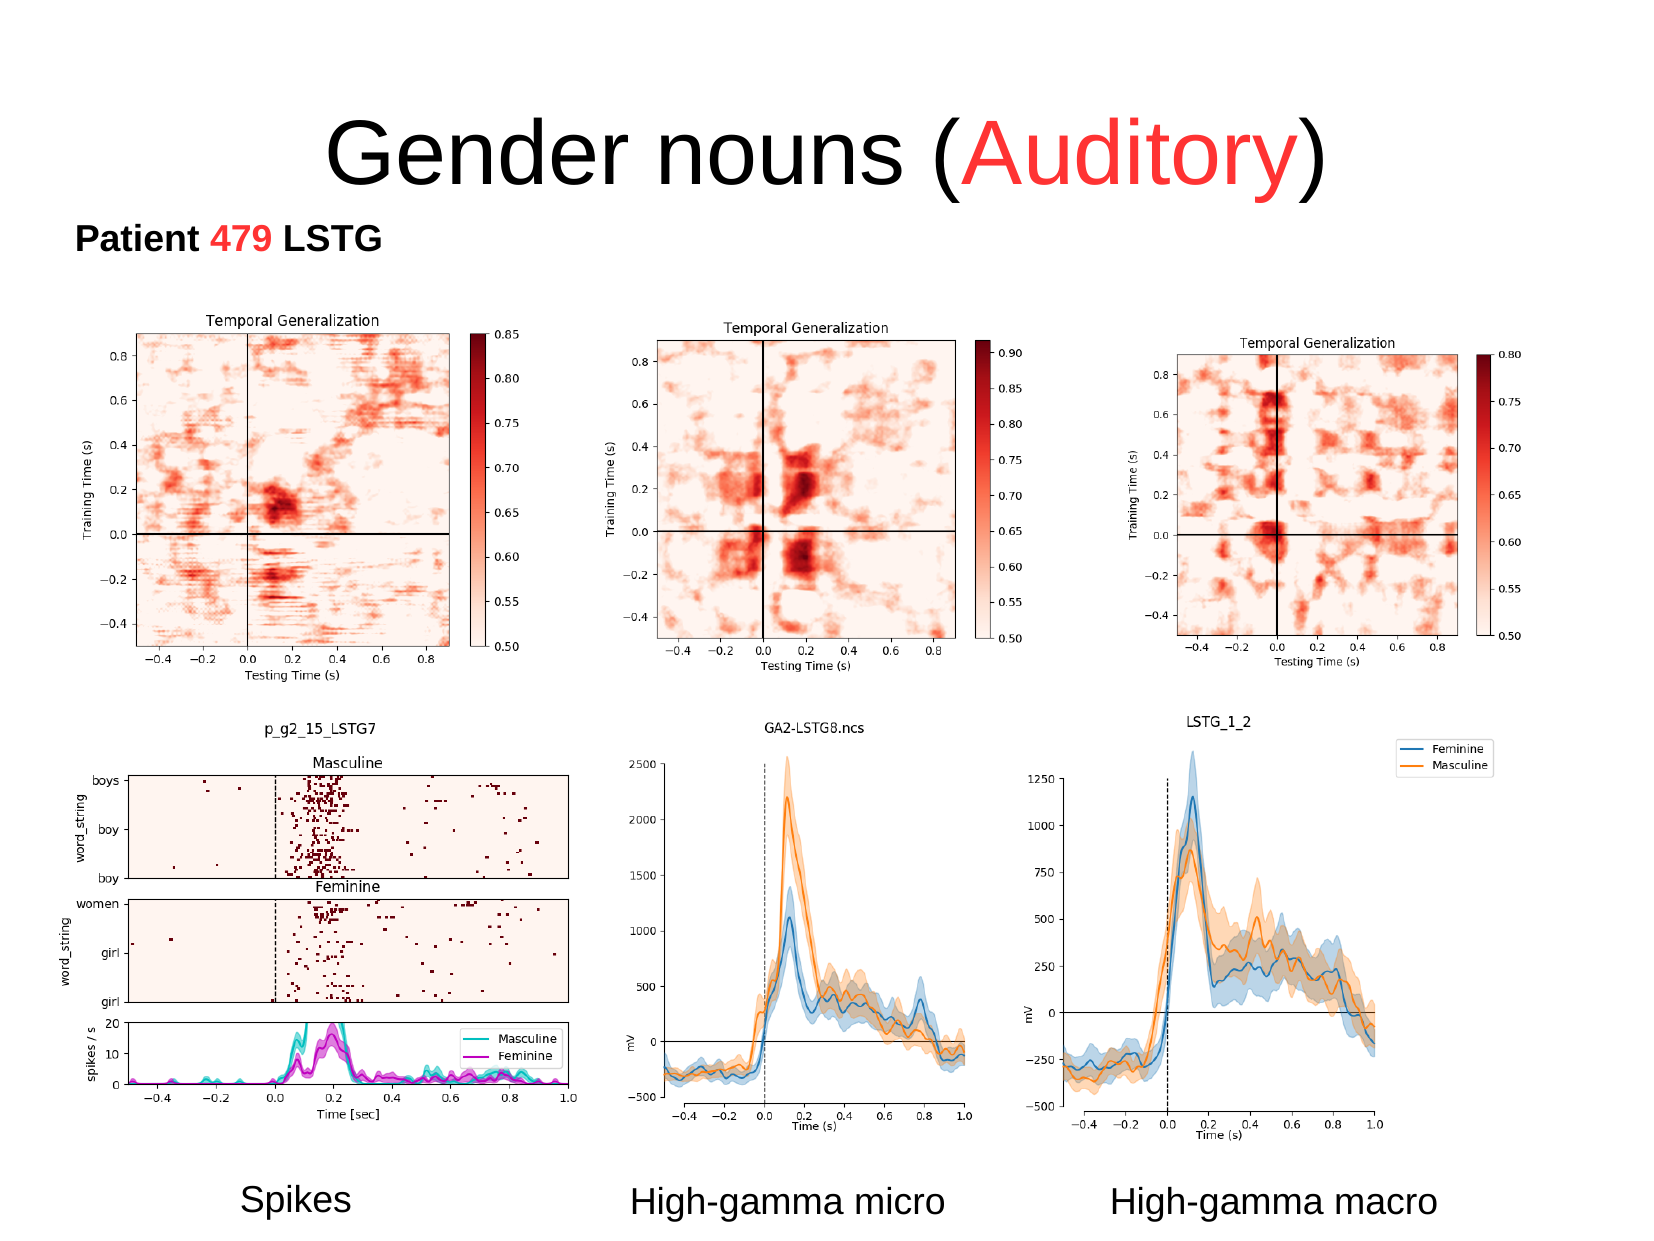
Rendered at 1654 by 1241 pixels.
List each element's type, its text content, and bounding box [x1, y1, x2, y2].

text_box High-gamma micro [615, 1173, 976, 1231]
text_box Spikes [225, 1171, 406, 1229]
picture [45, 284, 1636, 1165]
text_box High-gamma macro [1095, 1173, 1456, 1231]
title Gender nouns (Auditory) [82, 49, 1571, 257]
text_box Patient 479 LSTG [60, 210, 616, 271]
